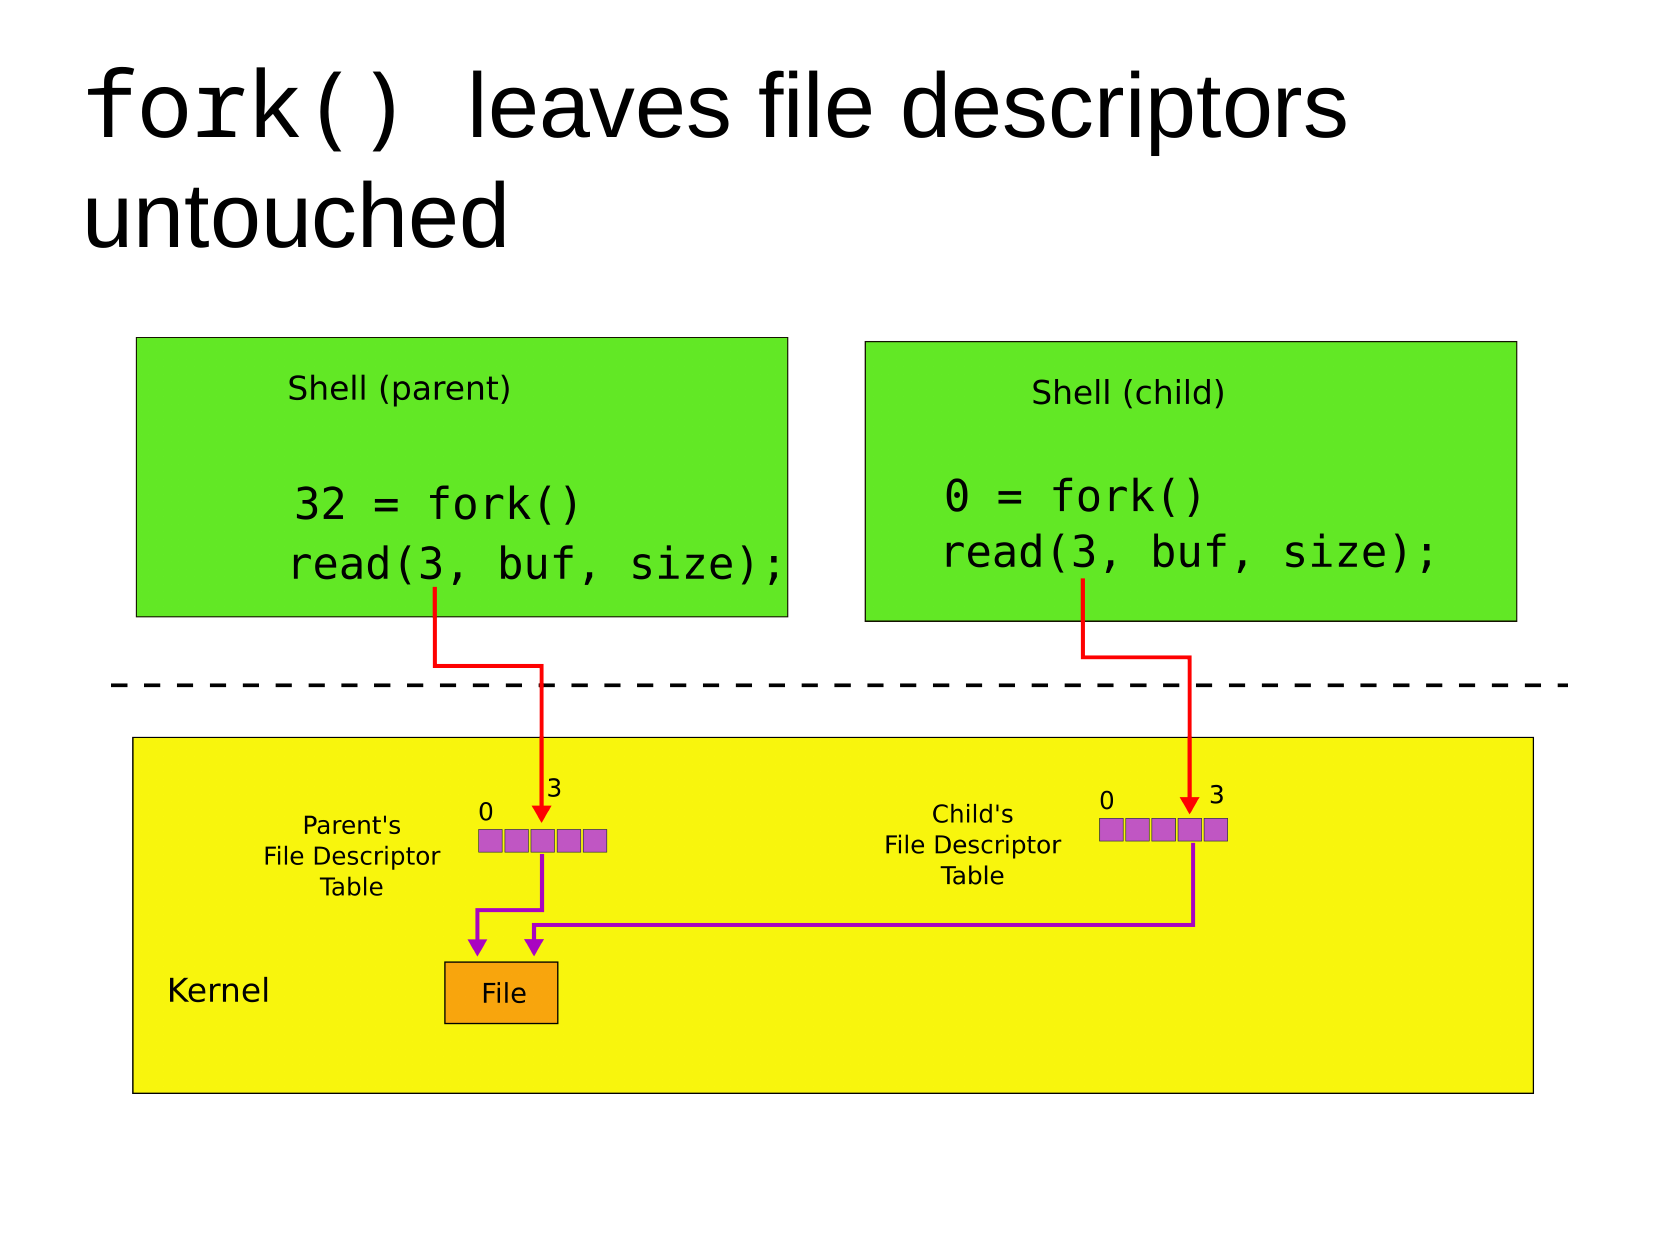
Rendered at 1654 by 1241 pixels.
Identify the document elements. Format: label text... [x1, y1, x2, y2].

picture [111, 337, 1568, 1094]
title fork() leaves file descriptors untouched [82, 40, 1538, 266]
